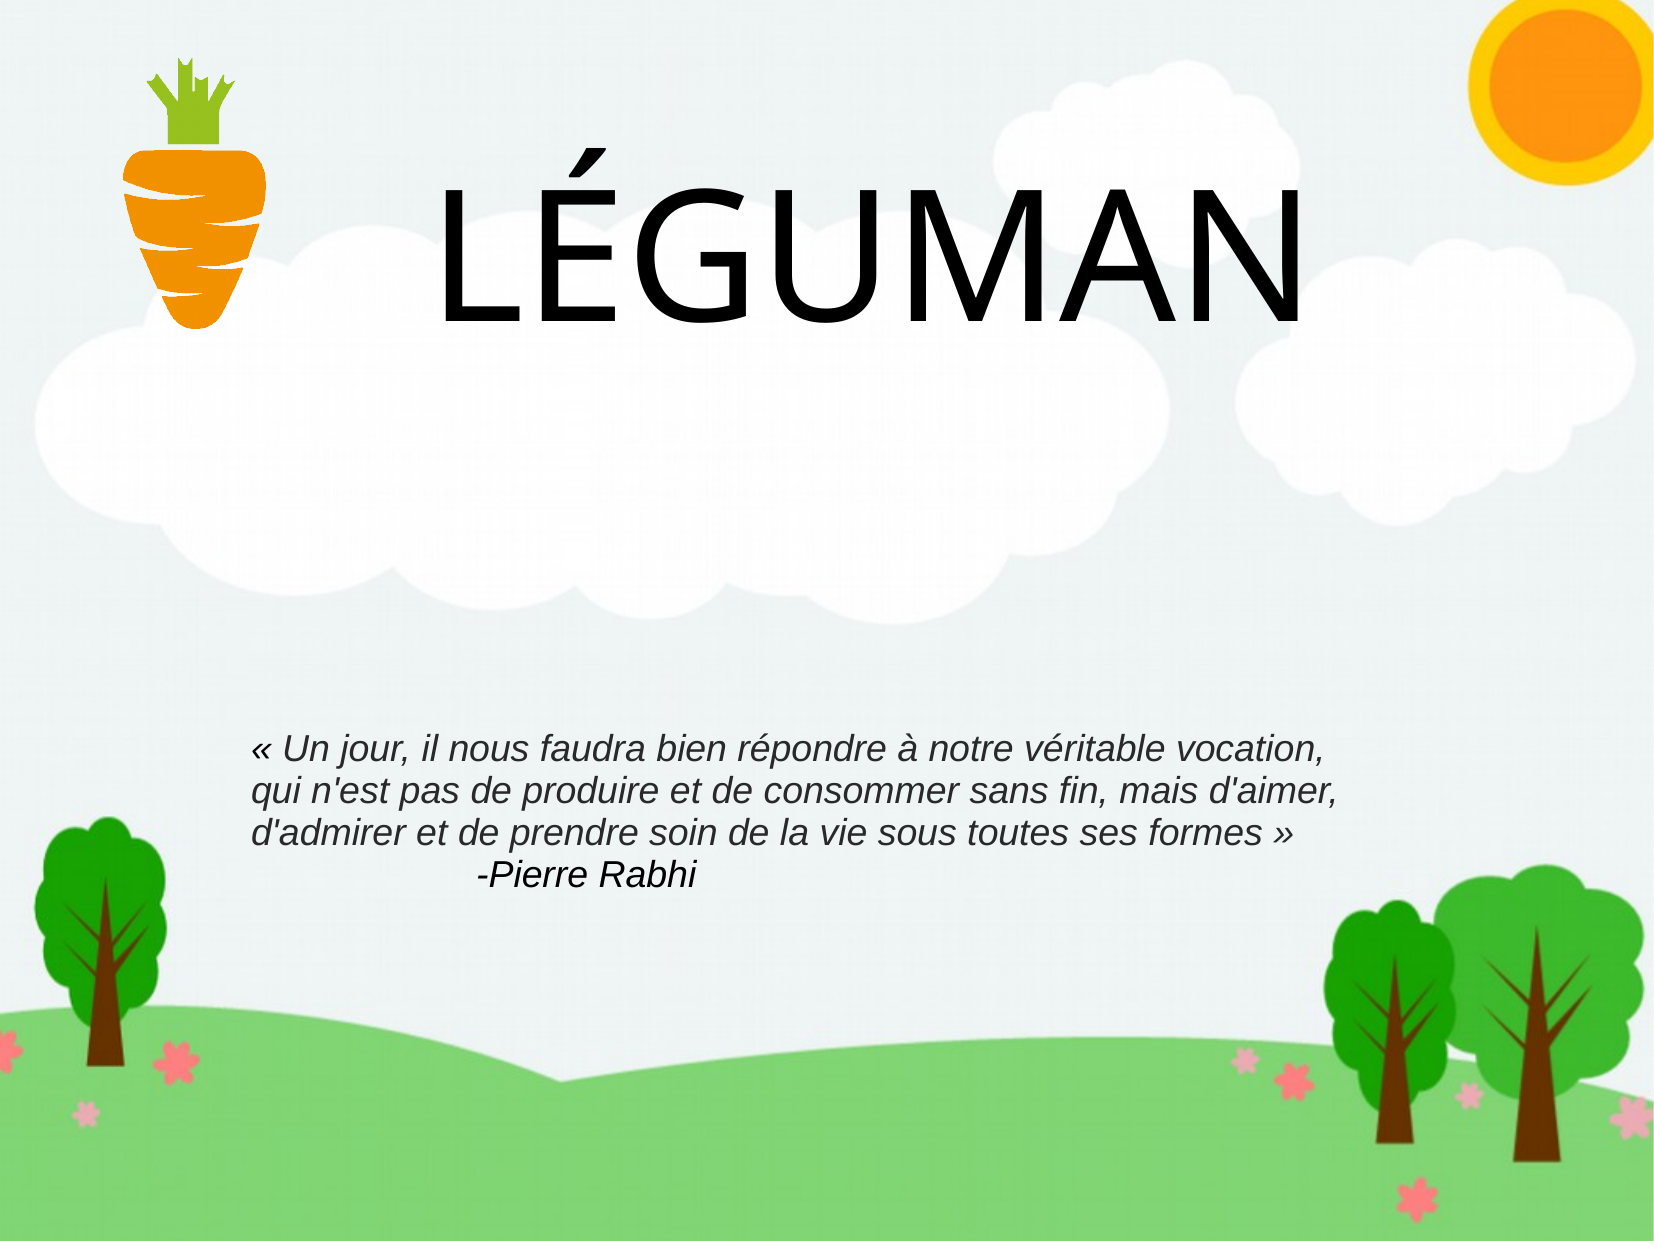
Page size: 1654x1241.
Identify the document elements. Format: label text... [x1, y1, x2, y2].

text_box LÉGUMAN [413, 118, 1064, 319]
picture [123, 59, 266, 329]
text_box « Un jour, il nous faudra bien répondre à notre véritable vocation, qui n'est pas de produire et de consommer sans fin, mais d'aimer, d'admirer et de prendre soin de la vie sous toutes ses formes » -Pierre Rabhi [236, 720, 1377, 910]
